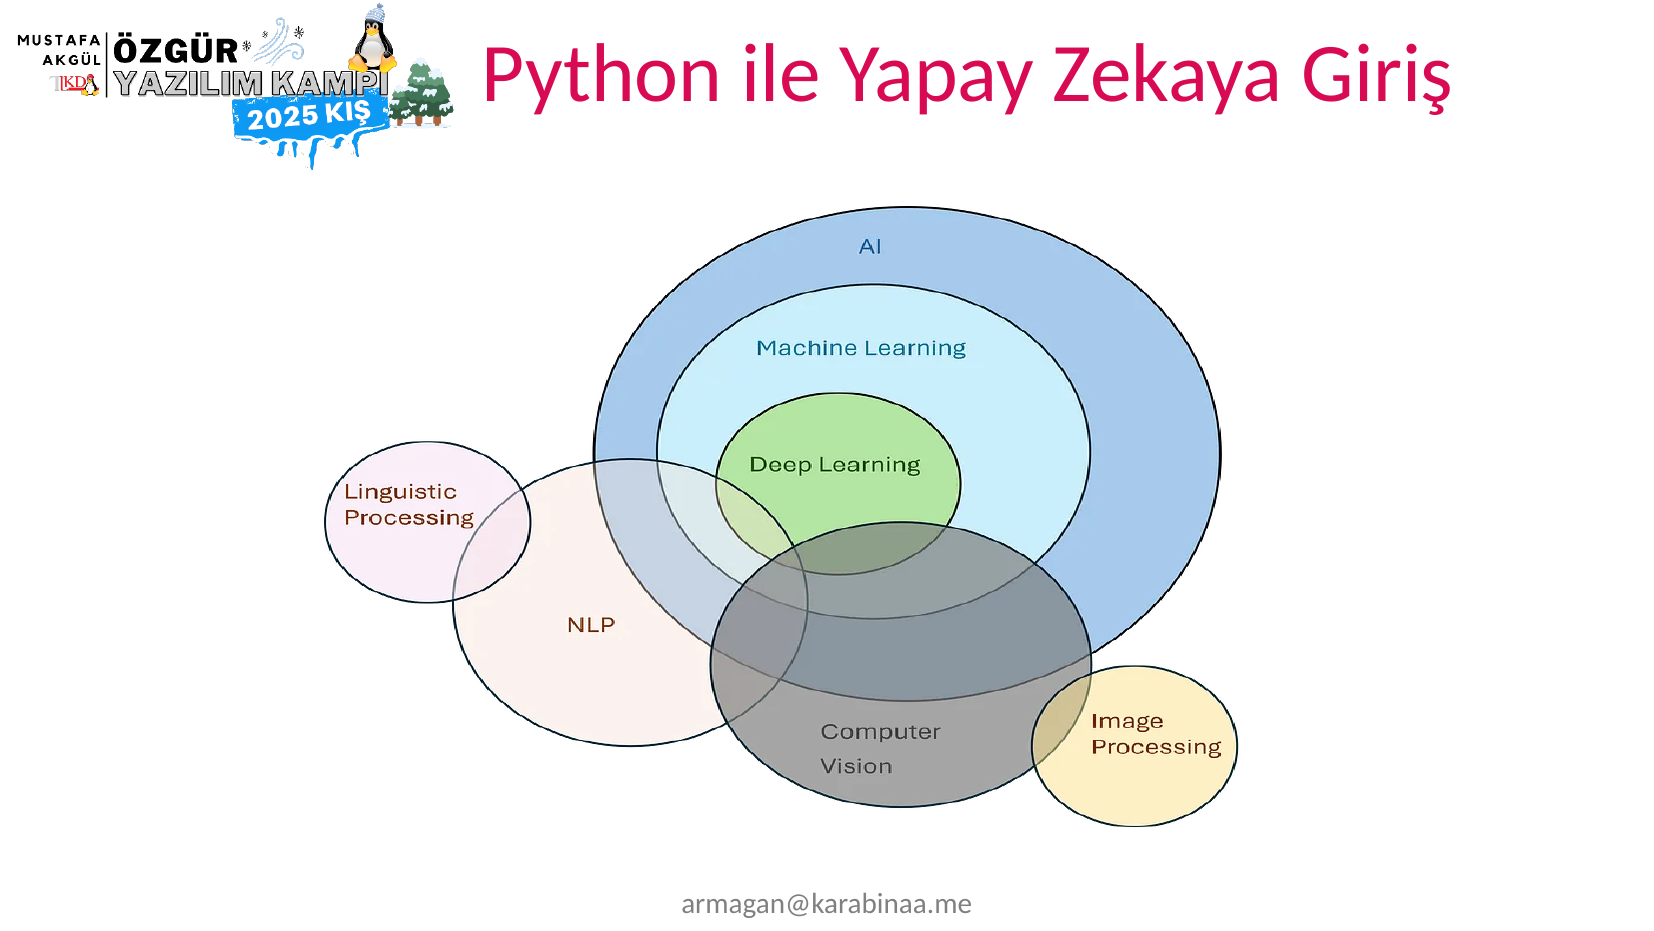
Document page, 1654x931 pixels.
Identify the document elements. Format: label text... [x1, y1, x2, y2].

text_box armagan@karabinaa.me [0, 877, 1654, 928]
picture [0, 0, 463, 177]
text_box Python ile Yapay Zekaya Giriş [467, 10, 1654, 126]
picture [324, 206, 1300, 827]
